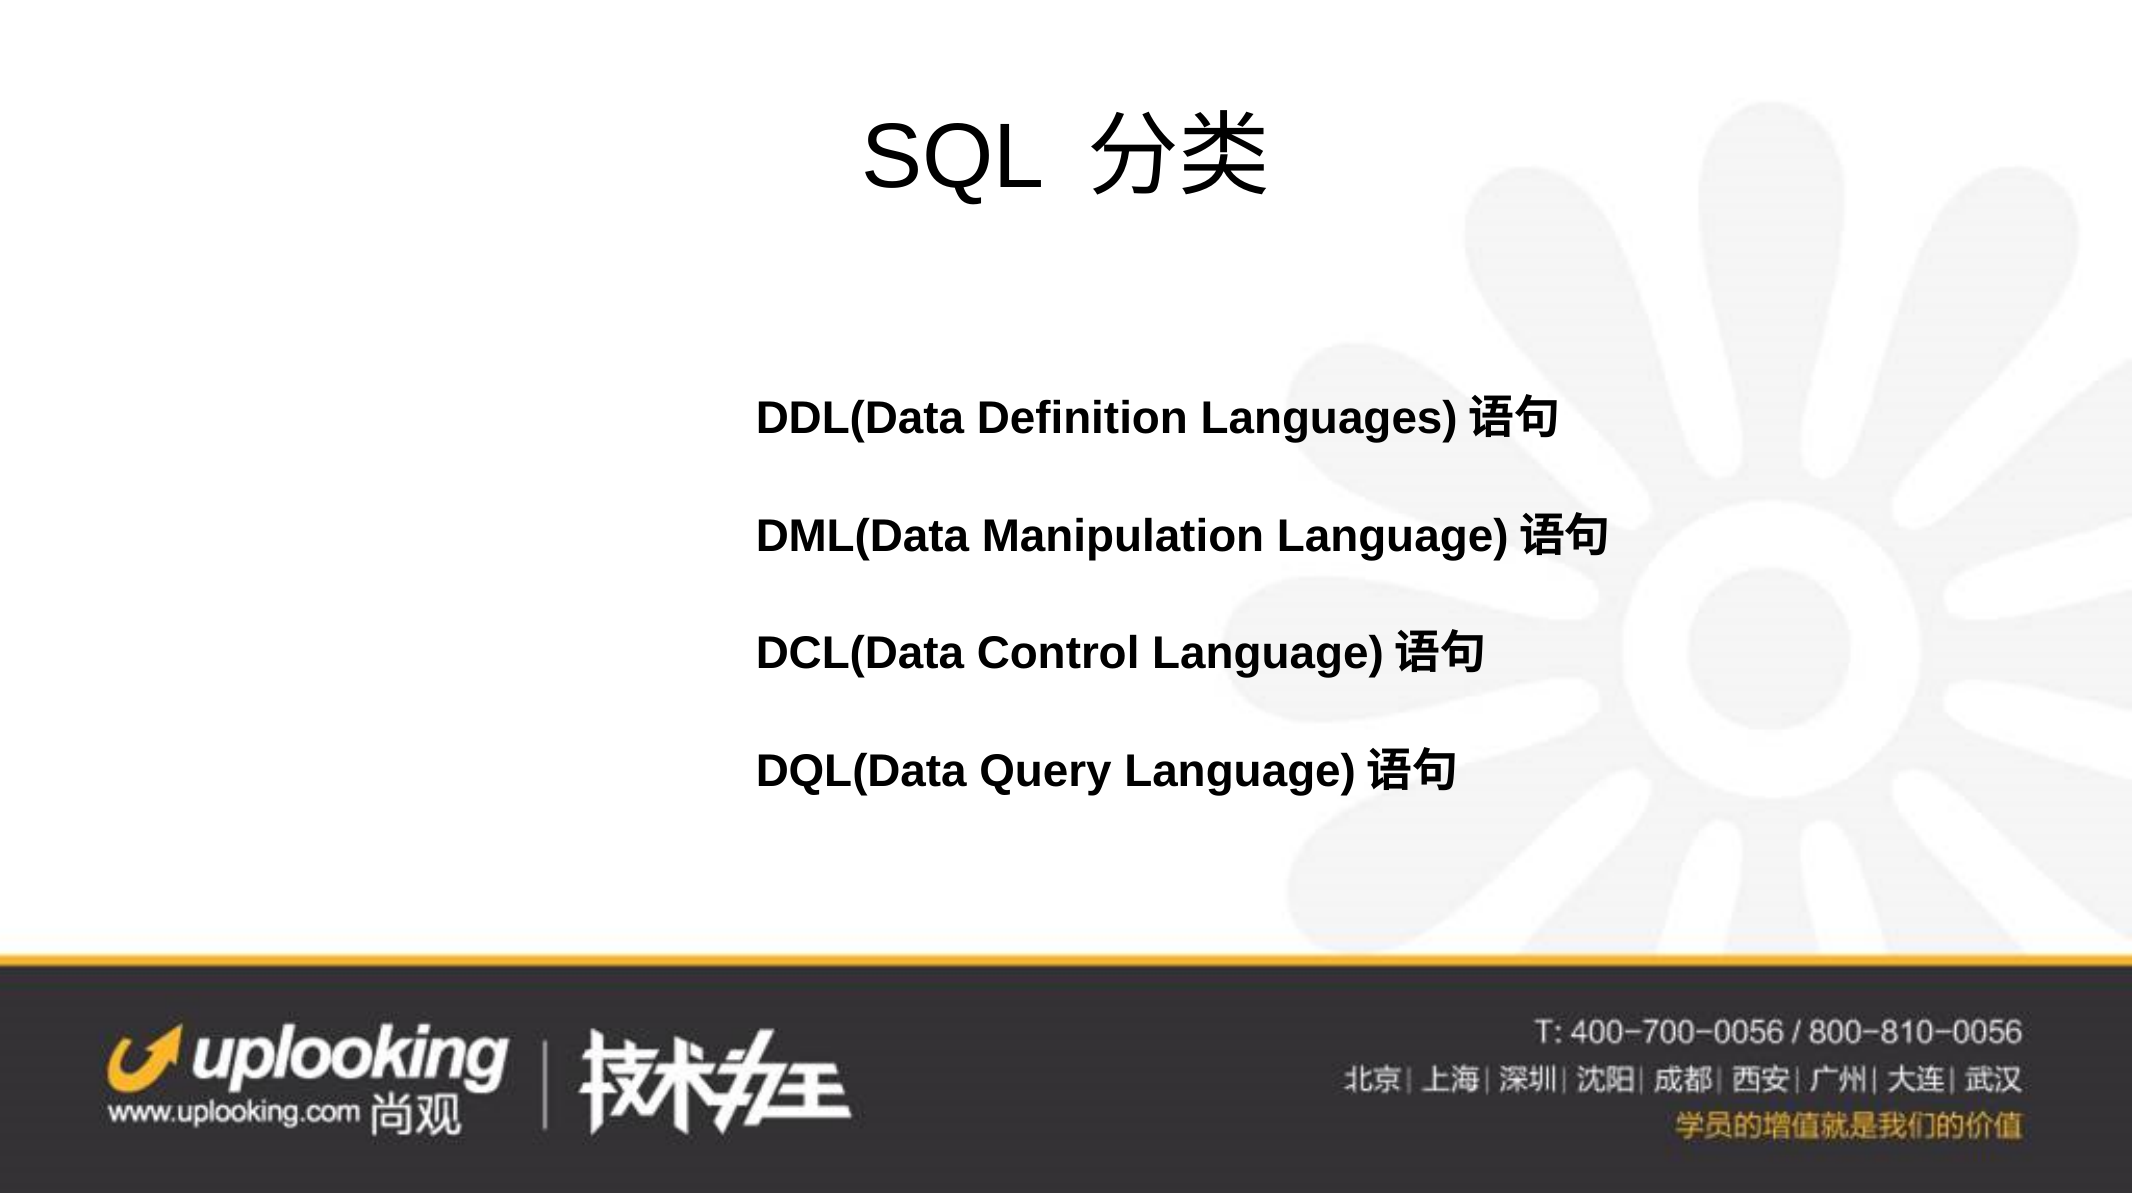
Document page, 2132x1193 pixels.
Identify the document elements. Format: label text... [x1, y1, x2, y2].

title SQL 分类 [106, 47, 2026, 247]
subtitle DDL(Data Definition Languages)语句 DML(Data Manipulation Language)语句 DCL(Data Control Language)语句 DQL(Data Query Language)语句 [755, 249, 2051, 931]
picture [0, 0, 2132, 1193]
